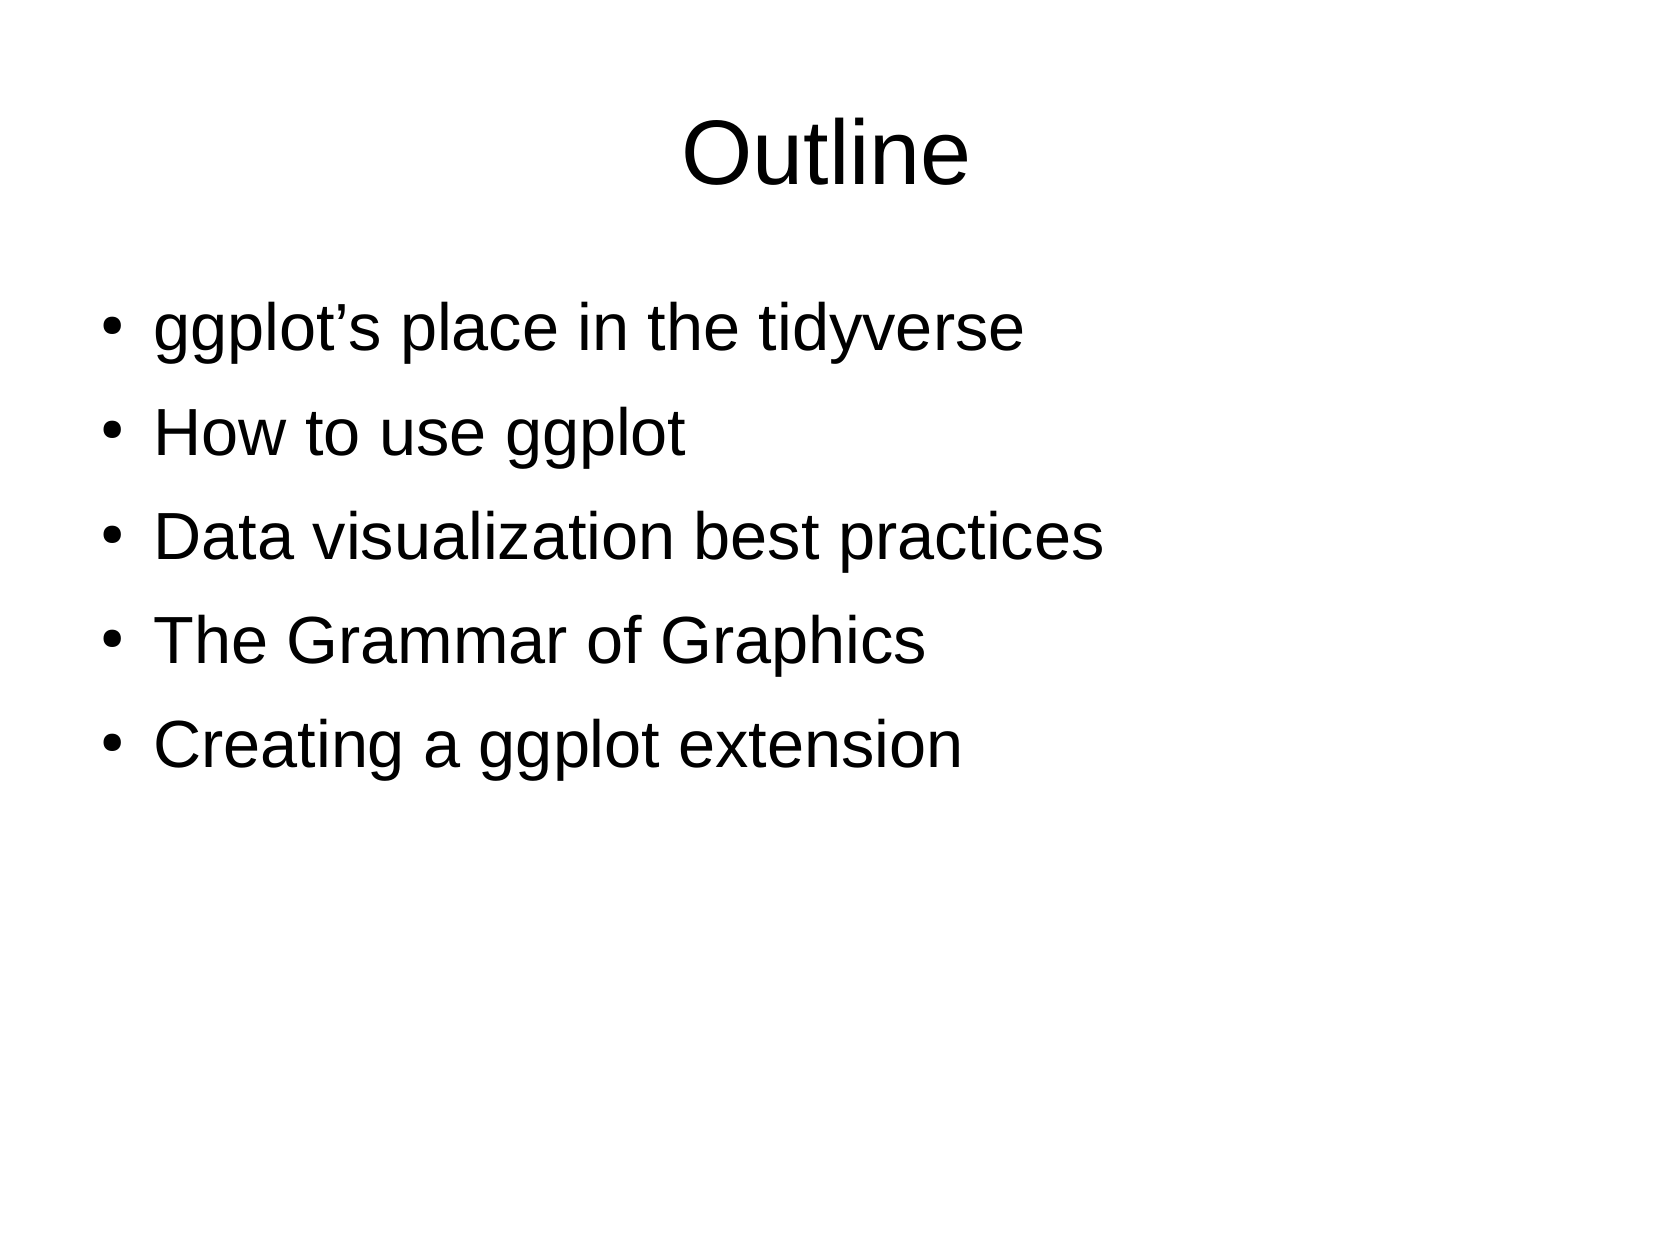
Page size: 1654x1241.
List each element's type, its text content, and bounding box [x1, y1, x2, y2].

title Outline [82, 49, 1571, 257]
list ggplot’s place in the tidyverse How to use ggplot Data visualization best practices The Grammar of Graphics Creating a ggplot extension [82, 290, 1571, 1010]
